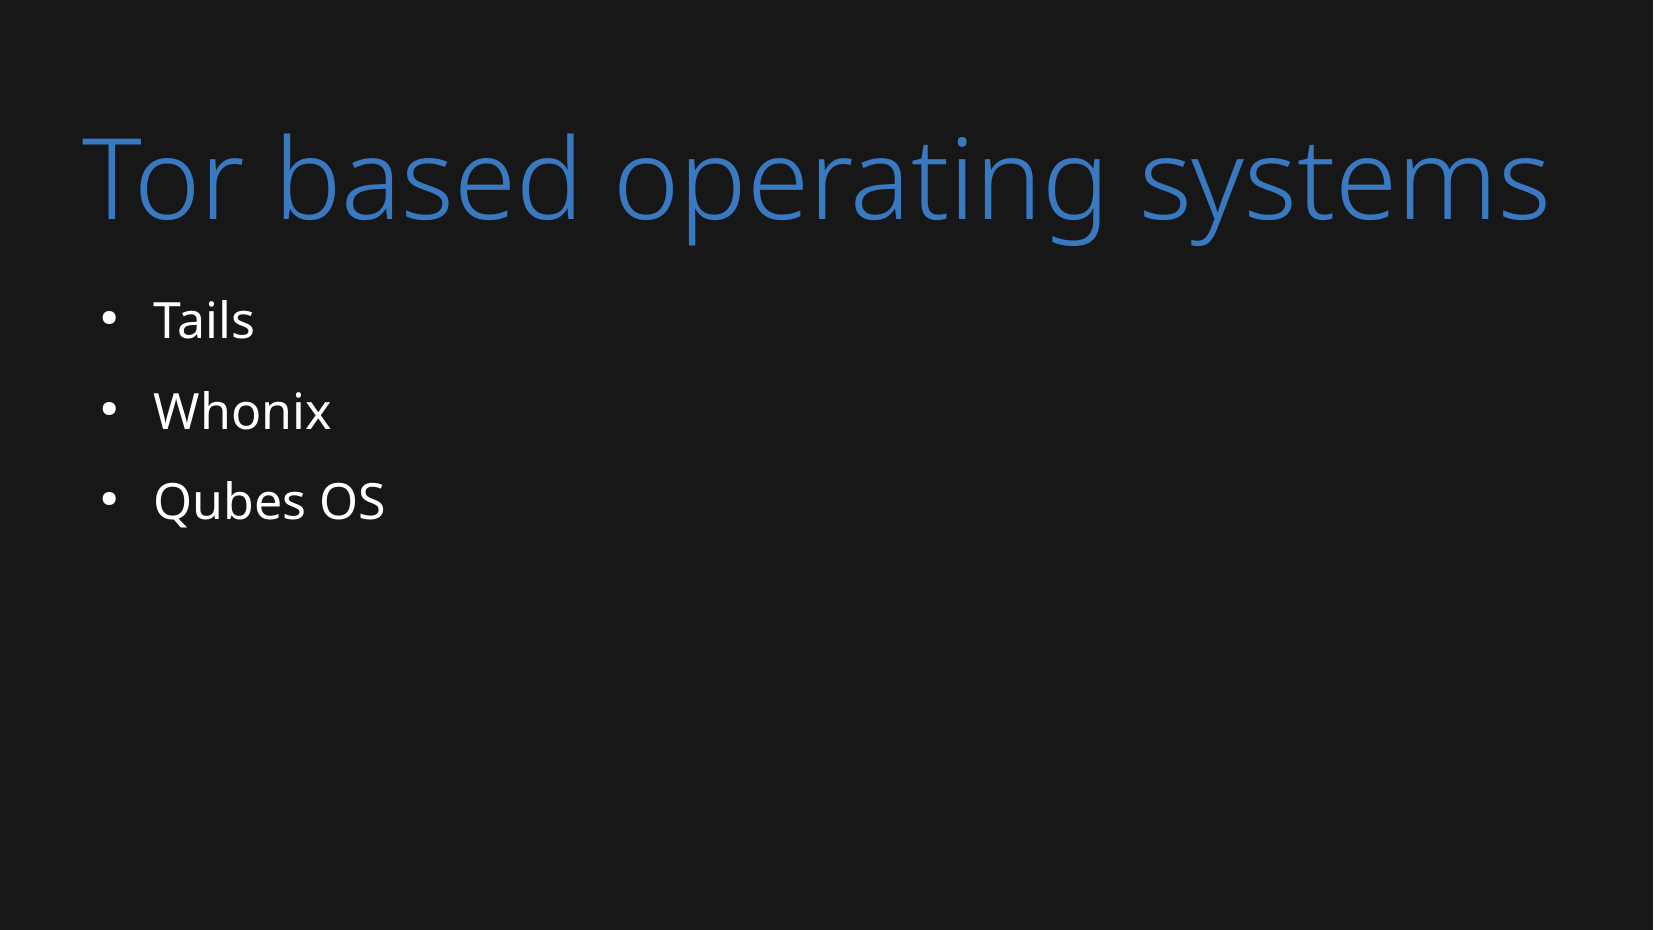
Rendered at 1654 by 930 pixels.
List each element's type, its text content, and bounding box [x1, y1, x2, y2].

title Tor based operating systems [82, 60, 1574, 253]
list Tails Whonix Qubes OS [82, 285, 1571, 795]
